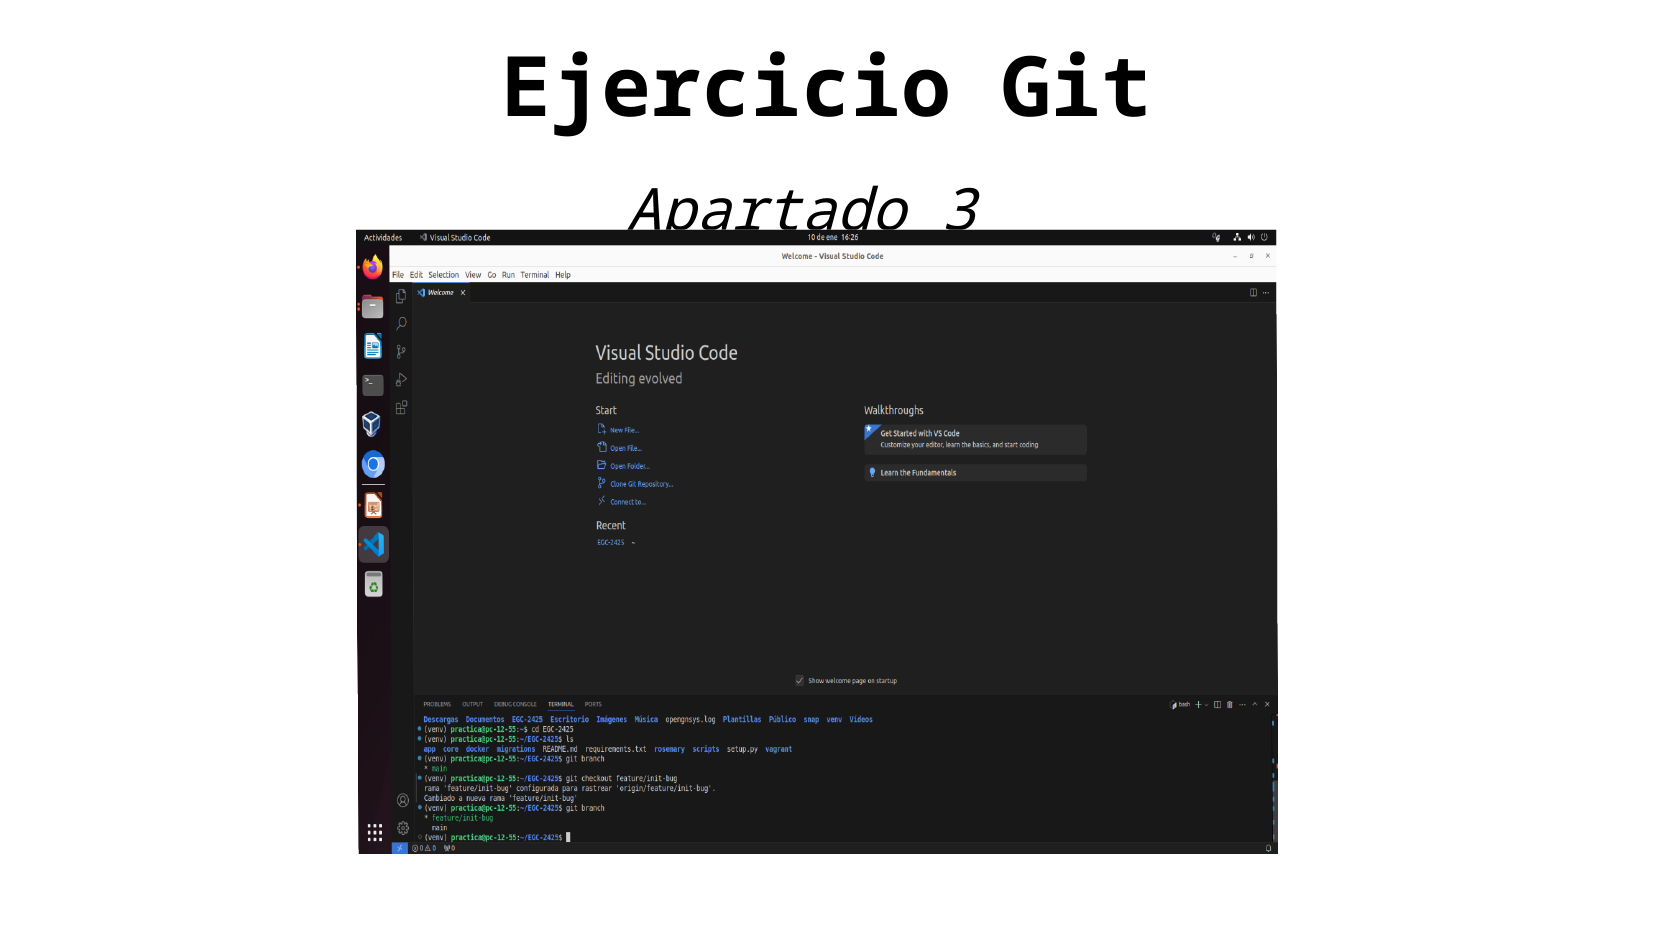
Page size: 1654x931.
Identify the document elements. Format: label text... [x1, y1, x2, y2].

picture [355, 229, 1278, 854]
title Ejercicio Git Apartado 3 [82, 57, 1571, 217]
subtitle [82, 217, 1571, 758]
